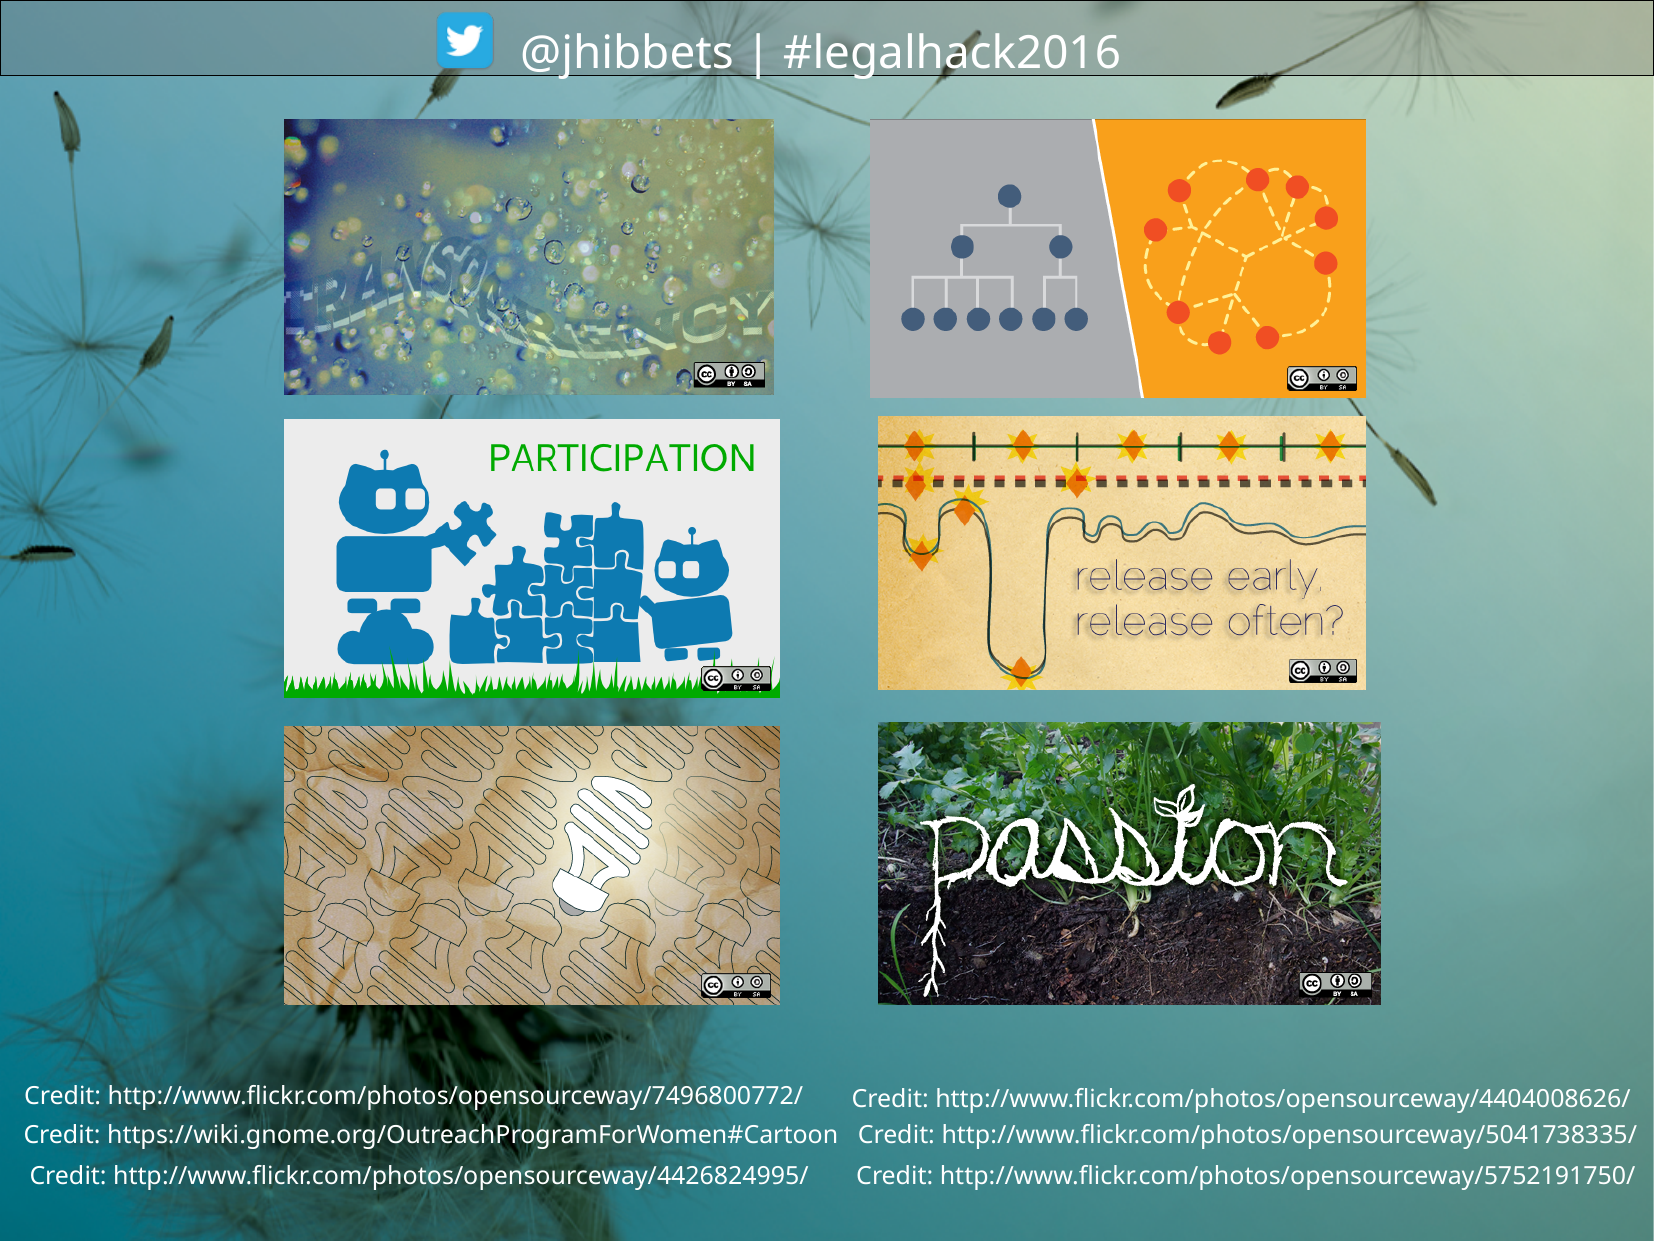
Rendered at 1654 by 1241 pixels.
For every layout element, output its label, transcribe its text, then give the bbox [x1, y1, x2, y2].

text_box Credit: http://www.flickr.com/photos/opensourceway/5041738335/ [843, 1109, 1654, 1150]
picture [0, 76, 1654, 1241]
text_box Credit: http://www.flickr.com/photos/opensourceway/7496800772/ [9, 1070, 826, 1109]
picture [435, 11, 496, 72]
text_box Credit: http://www.flickr.com/photos/opensourceway/4426824995/ [14, 1150, 837, 1191]
text_box Credit: https://wiki.gnome.org/OutreachProgramForWomen#Cartoon [8, 1109, 843, 1150]
text_box Credit: http://www.flickr.com/photos/opensourceway/4404008626/ [836, 1072, 1654, 1109]
text_box Credit: http://www.flickr.com/photos/opensourceway/5752191750/ [841, 1150, 1647, 1191]
